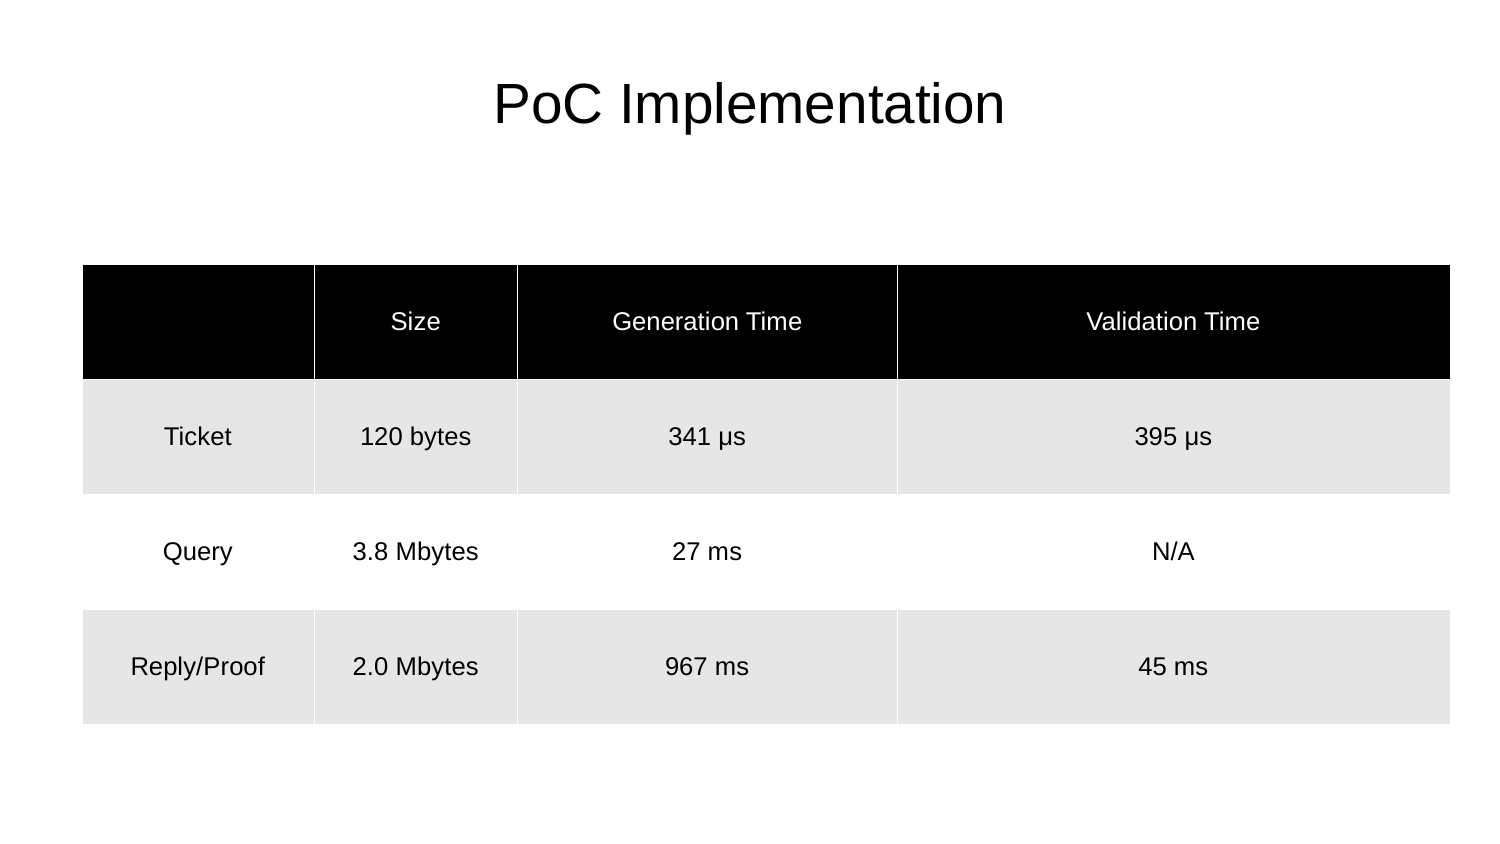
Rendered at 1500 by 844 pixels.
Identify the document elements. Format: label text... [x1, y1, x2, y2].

table_header Validation Time [898, 265, 1450, 379]
table_cell 45 ms [898, 610, 1450, 724]
table_cell 395 μs [898, 380, 1450, 494]
table_cell 27 ms [518, 495, 897, 609]
table_cell 120 bytes [315, 380, 517, 494]
table_header Size [315, 265, 517, 379]
table_header [83, 265, 314, 379]
table_cell 2.0 Mbytes [315, 610, 517, 724]
table_cell 341 μs [518, 380, 897, 494]
table_cell Ticket [83, 380, 314, 494]
table_cell N/A [898, 495, 1450, 609]
table_cell Reply/Proof [83, 610, 314, 724]
table_cell 967 ms [518, 610, 897, 724]
table_header Generation Time [518, 265, 897, 379]
table_cell 3.8 Mbytes [315, 495, 517, 609]
table_cell Query [83, 495, 314, 609]
title PoC Implementation [75, 33, 1425, 175]
